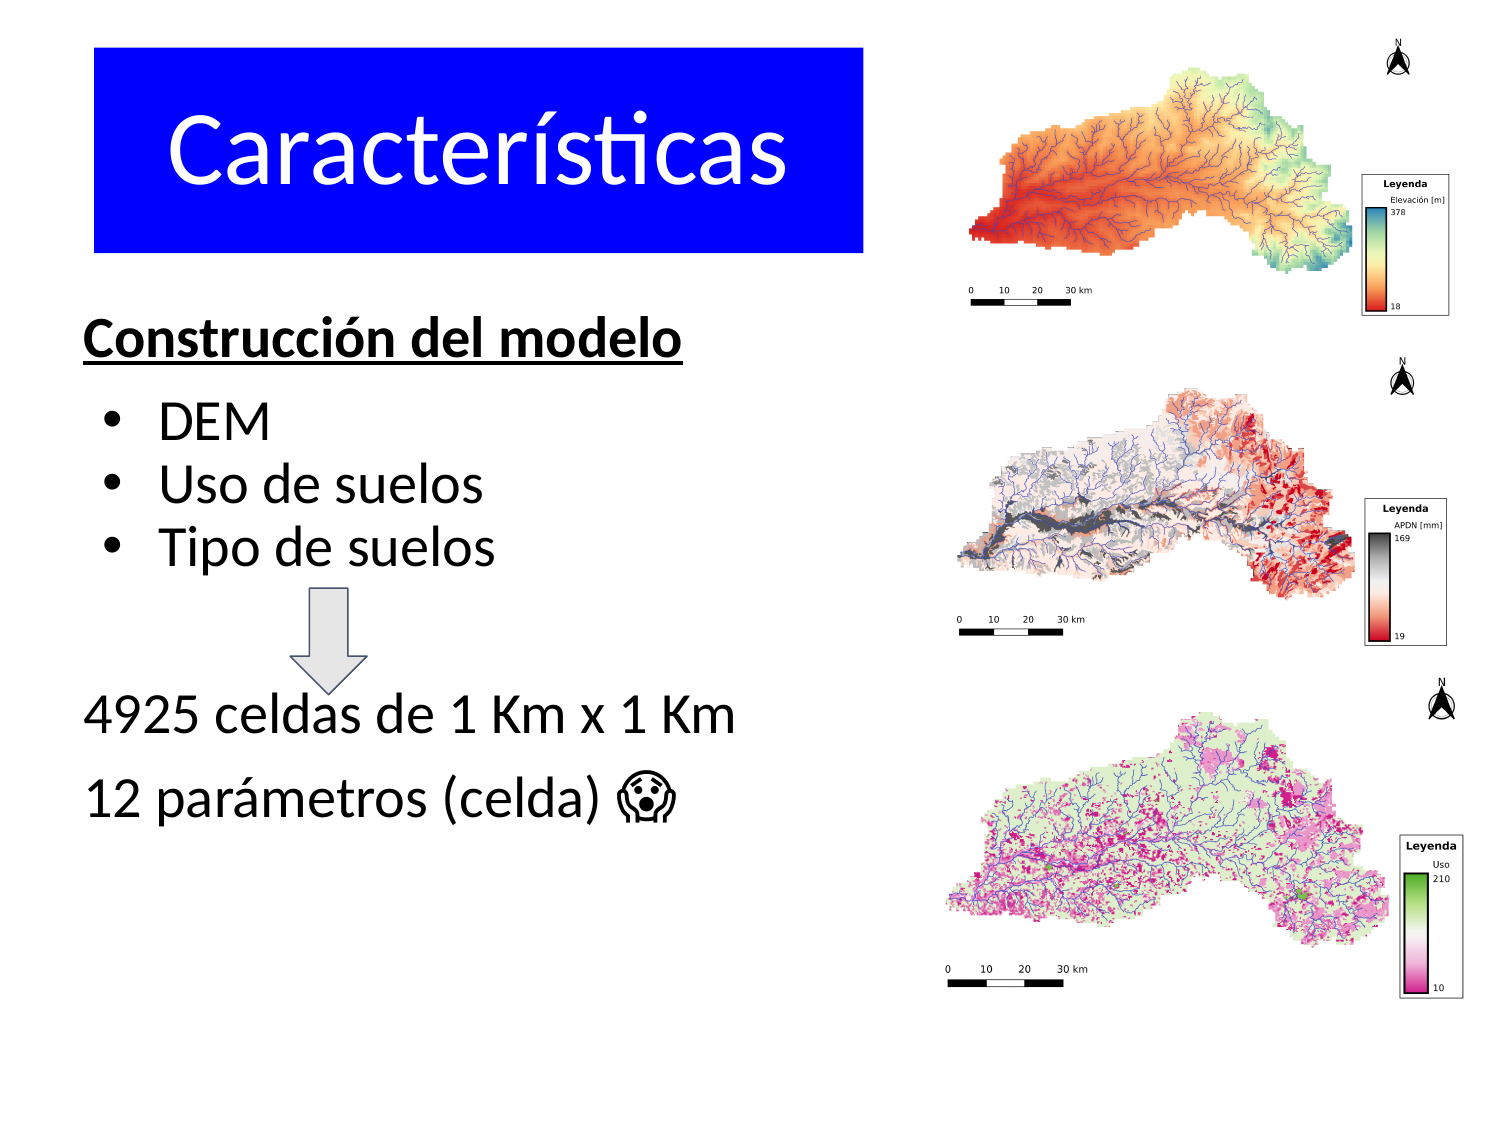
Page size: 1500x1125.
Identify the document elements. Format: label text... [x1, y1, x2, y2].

picture [946, 348, 1455, 653]
title Características: [103, 59, 960, 278]
picture [933, 672, 1468, 1001]
picture [960, 34, 1455, 325]
title Características [94, 47, 864, 254]
list Construcción del modelo DEM Uso de suelos Tipo de suelos 4925 celdas de 1 Km x 1 Km 12 parámetros (celda) 😱 [68, 299, 905, 1014]
text_box [290, 588, 368, 695]
